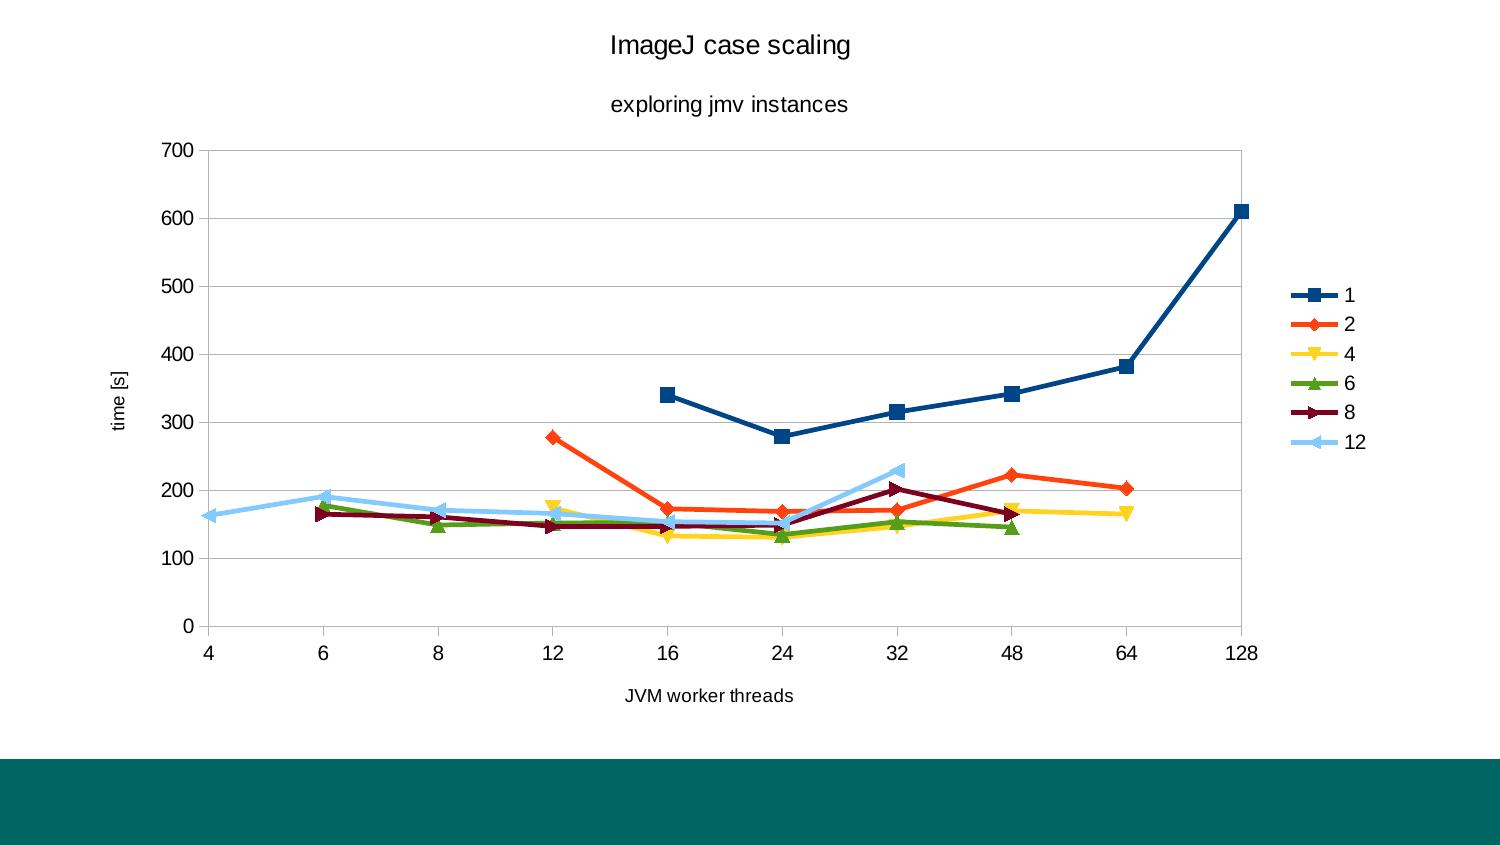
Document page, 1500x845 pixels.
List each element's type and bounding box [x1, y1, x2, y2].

chart [75, 0, 1386, 738]
